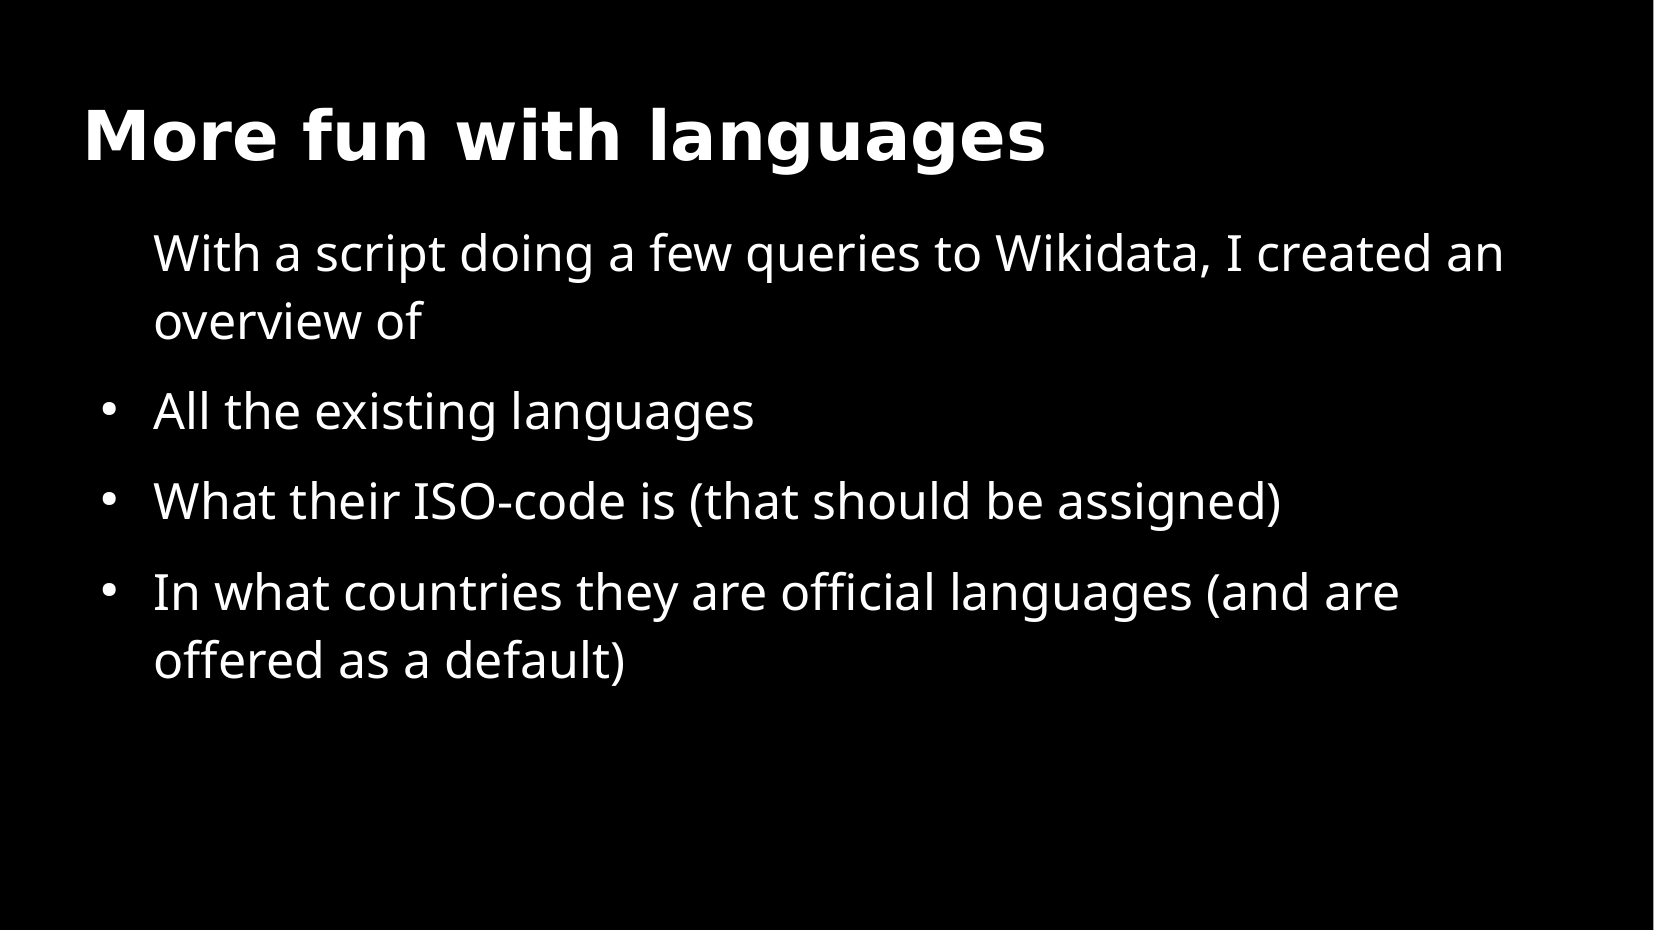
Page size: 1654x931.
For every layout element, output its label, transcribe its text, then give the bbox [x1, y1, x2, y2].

title More fun with languages [82, 59, 1571, 215]
list With a script doing a few queries to Wikidata, I created an overview of All the existing languages What their ISO-code is (that should be assigned) In what countries they are official languages (and are offered as a default) [82, 217, 1571, 758]
